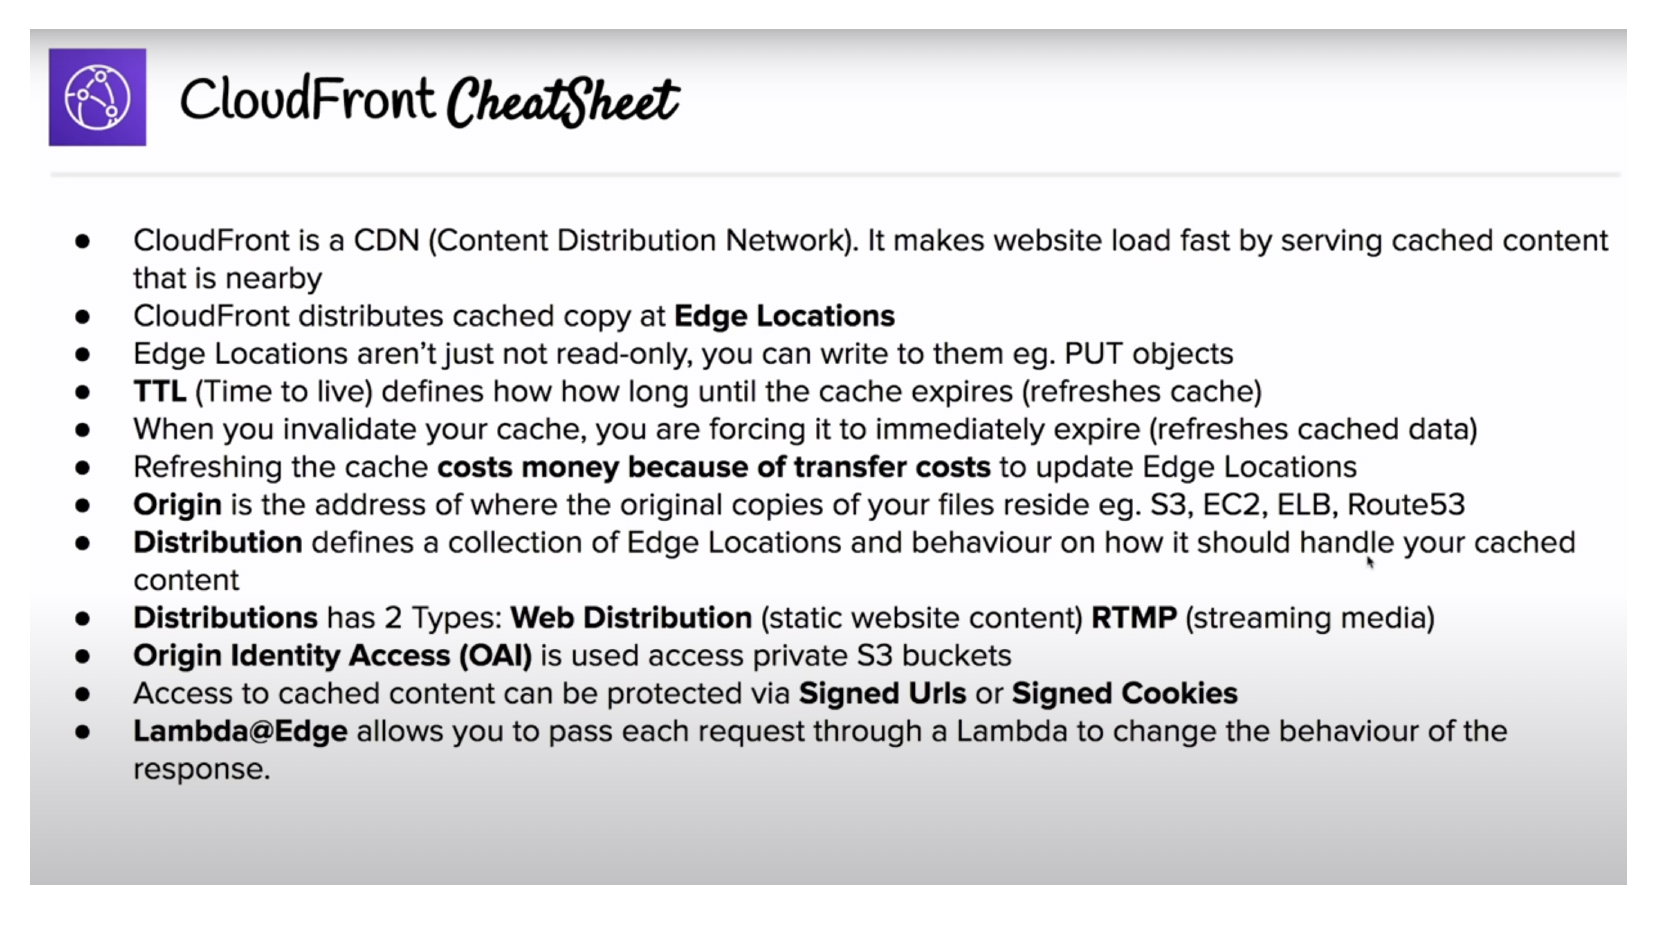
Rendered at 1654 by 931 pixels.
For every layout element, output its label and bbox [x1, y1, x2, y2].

picture [30, 29, 1627, 886]
